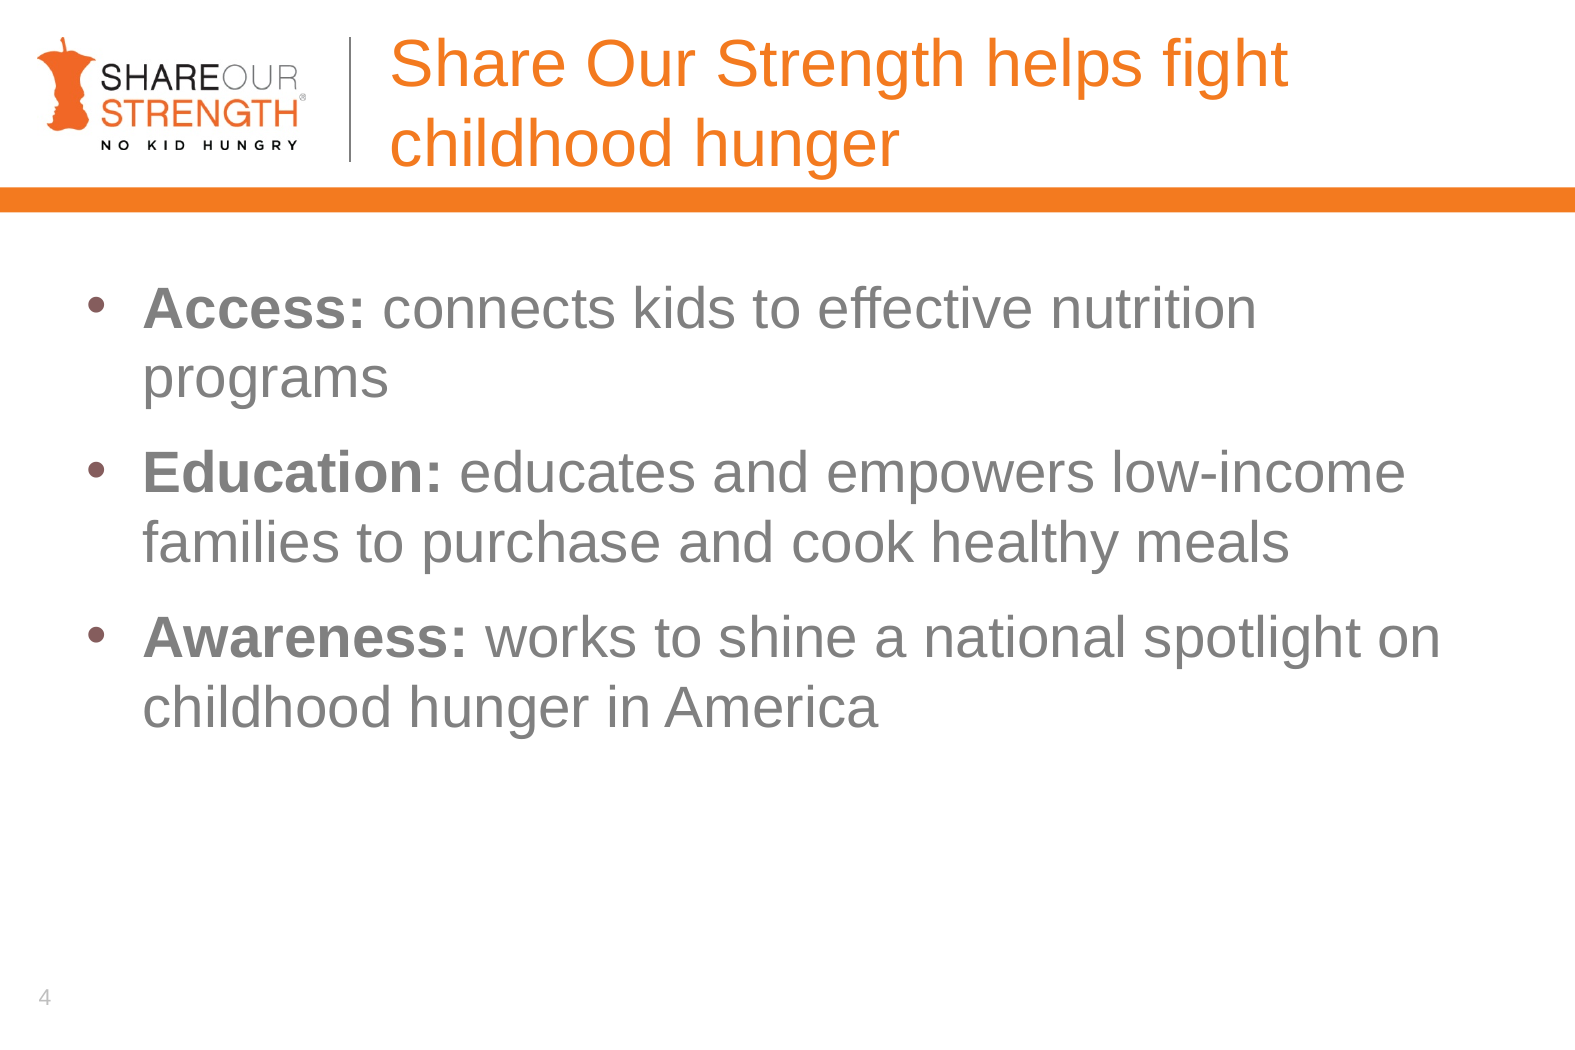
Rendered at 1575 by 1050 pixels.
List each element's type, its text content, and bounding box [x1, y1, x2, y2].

picture [37, 37, 306, 150]
title Share Our Strength helps fight childhood hunger [375, 12, 1513, 146]
list Access: connects kids to effective nutrition programs Education: educates and empowers low-income families to purchase and cook healthy meals Awareness: works to shine a national spotlight on childhood hunger in America [71, 262, 1504, 963]
